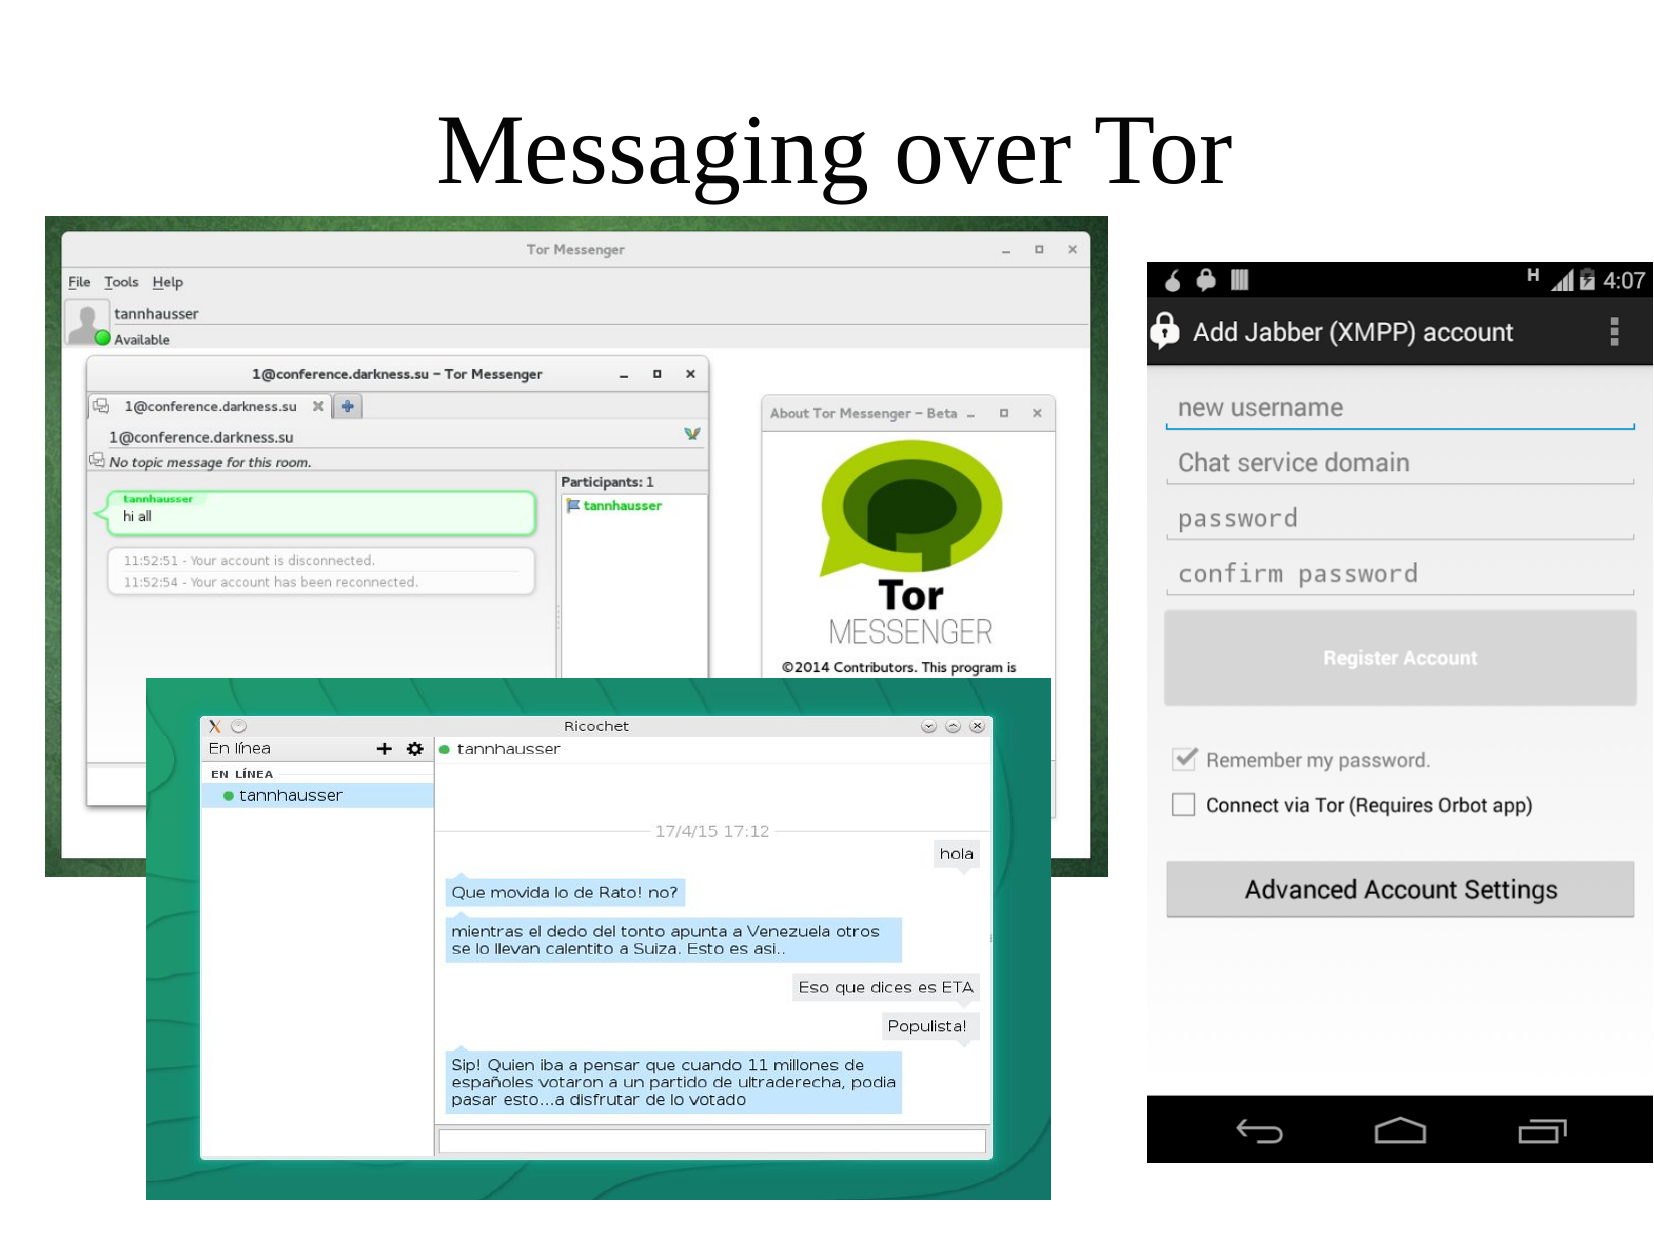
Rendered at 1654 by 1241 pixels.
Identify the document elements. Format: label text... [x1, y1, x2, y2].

title Messaging over Tor [75, 47, 1594, 253]
picture [1147, 262, 1653, 1163]
picture [45, 216, 1108, 1201]
